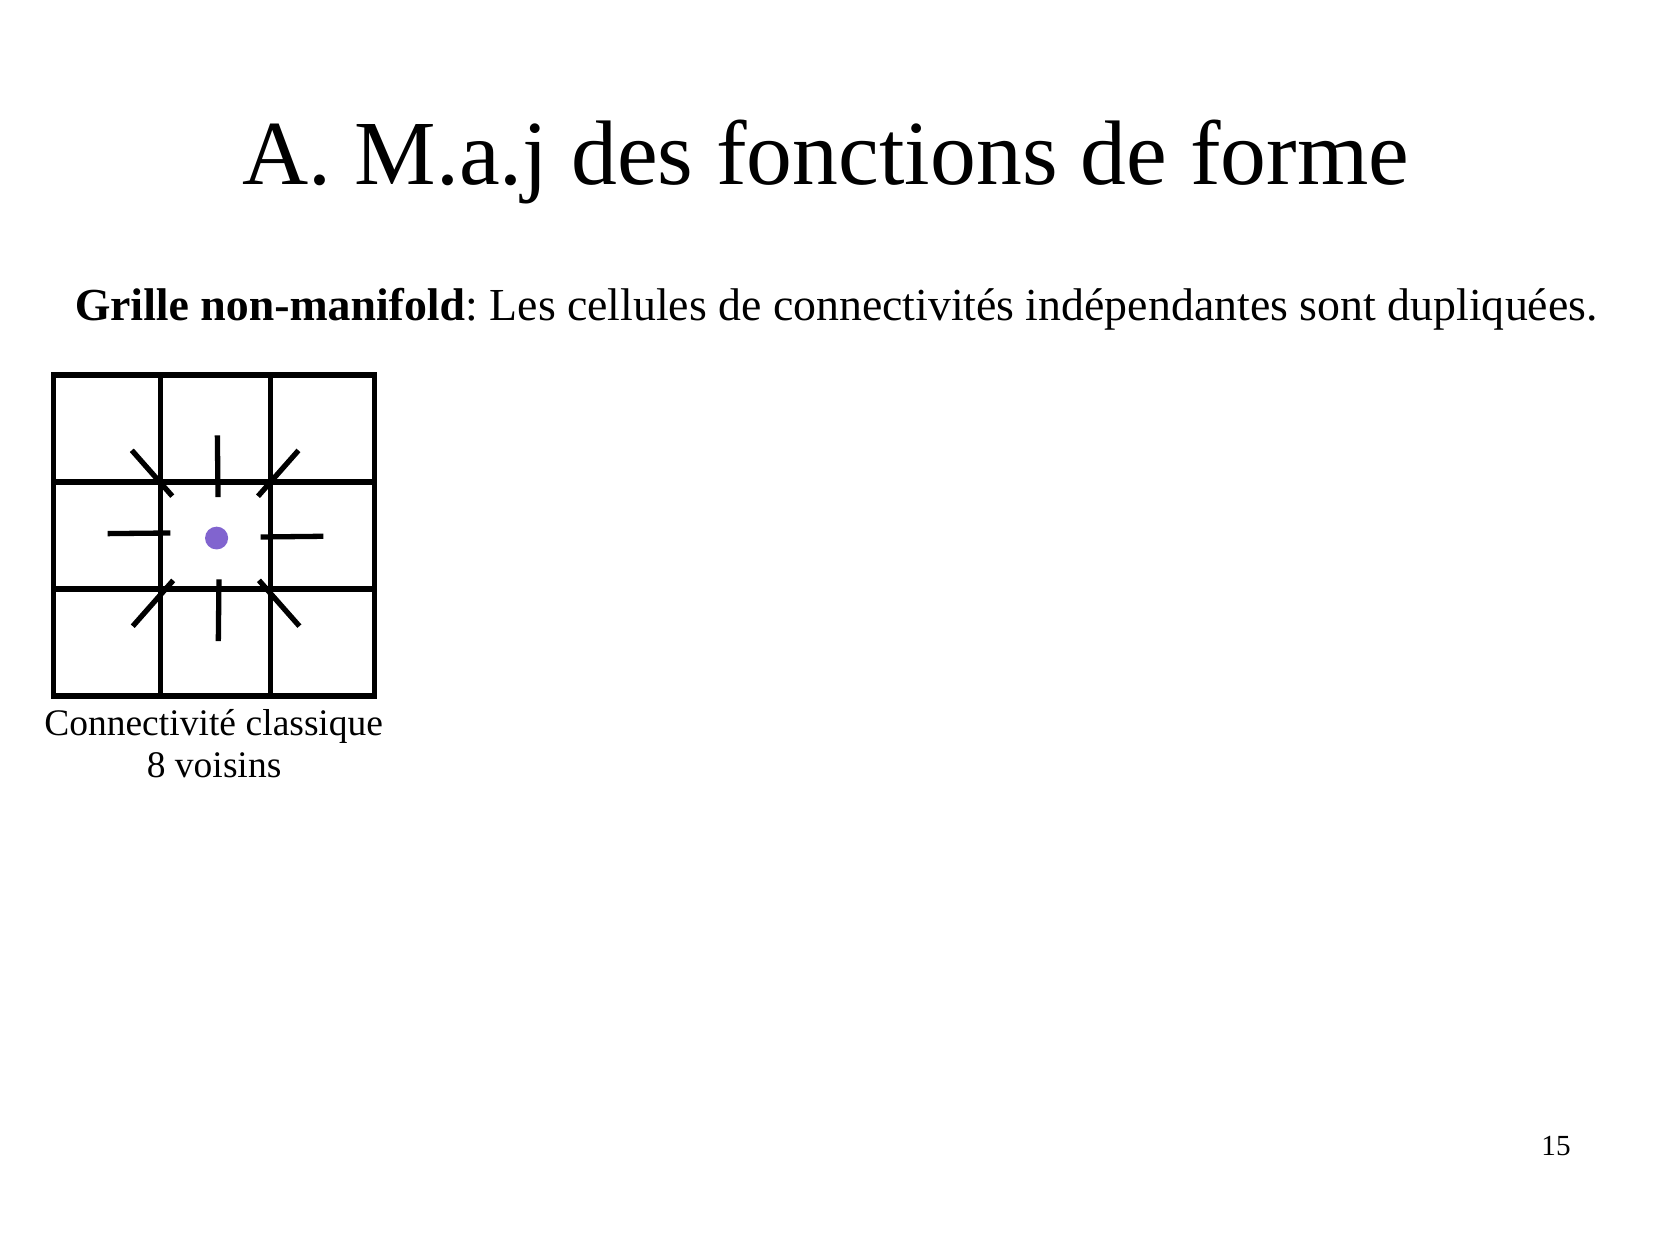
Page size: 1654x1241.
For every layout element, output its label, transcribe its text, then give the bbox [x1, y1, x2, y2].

picture [51, 372, 378, 694]
text_box Connectivité classique 8 voisins [29, 694, 399, 794]
title A. M.a.j des fonctions de forme [82, 49, 1571, 257]
text_box Grille non-manifold: Les cellules de connectivités indépendantes sont dupliquées. [60, 272, 1614, 339]
